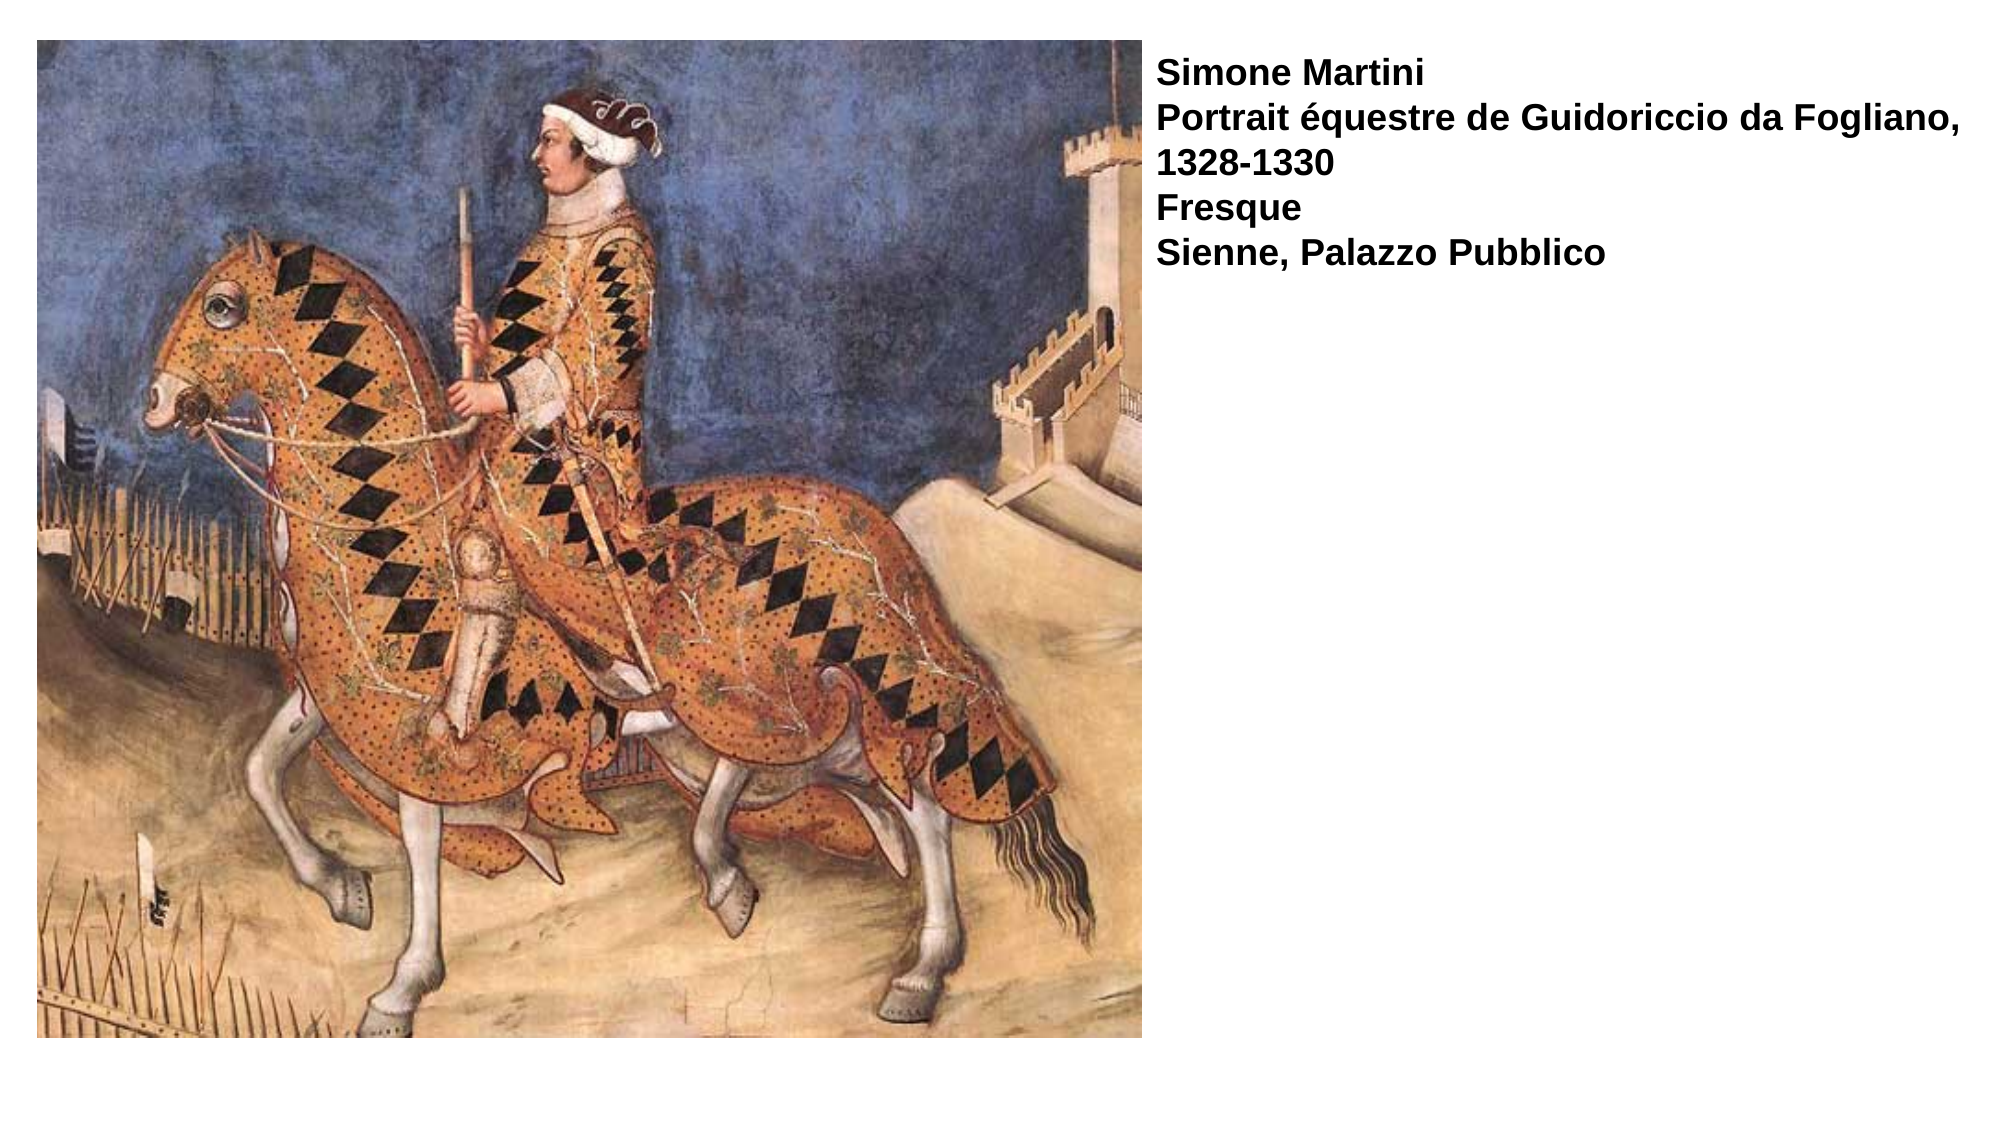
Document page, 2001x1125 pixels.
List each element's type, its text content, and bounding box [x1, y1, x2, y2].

picture [37, 40, 1142, 1038]
text_box Simone Martini Portrait équestre de Guidoriccio da Fogliano, 1328-1330 Fresque Sienne, Palazzo Pubblico [1141, 40, 2000, 281]
